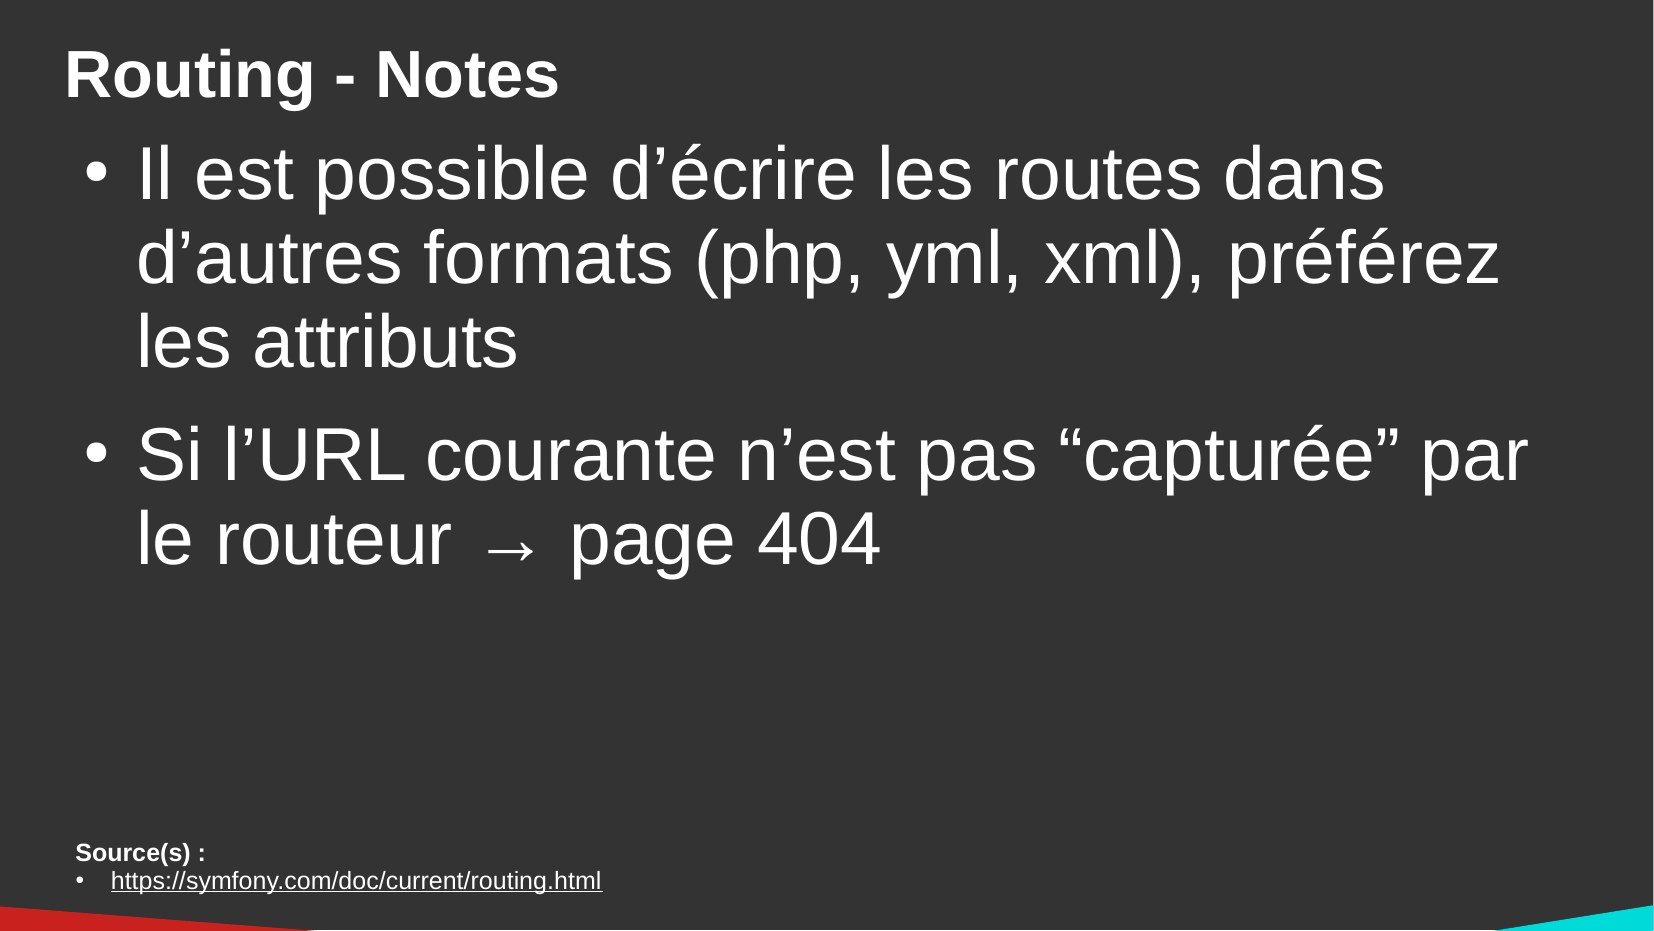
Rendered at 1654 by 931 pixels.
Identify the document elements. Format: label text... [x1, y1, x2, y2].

title Routing - Notes [64, 37, 1365, 113]
text_box [1492, 905, 1654, 931]
text_box [0, 906, 318, 931]
list Il est possible d’écrire les routes dans d’autres formats (php, yml, xml), préférez les attributs Si l’URL courante n’est pas “capturée” par le routeur → page 404 [65, 131, 1544, 793]
text_box Source(s) : https://symfony.com/doc/current/routing.html [60, 793, 1546, 903]
